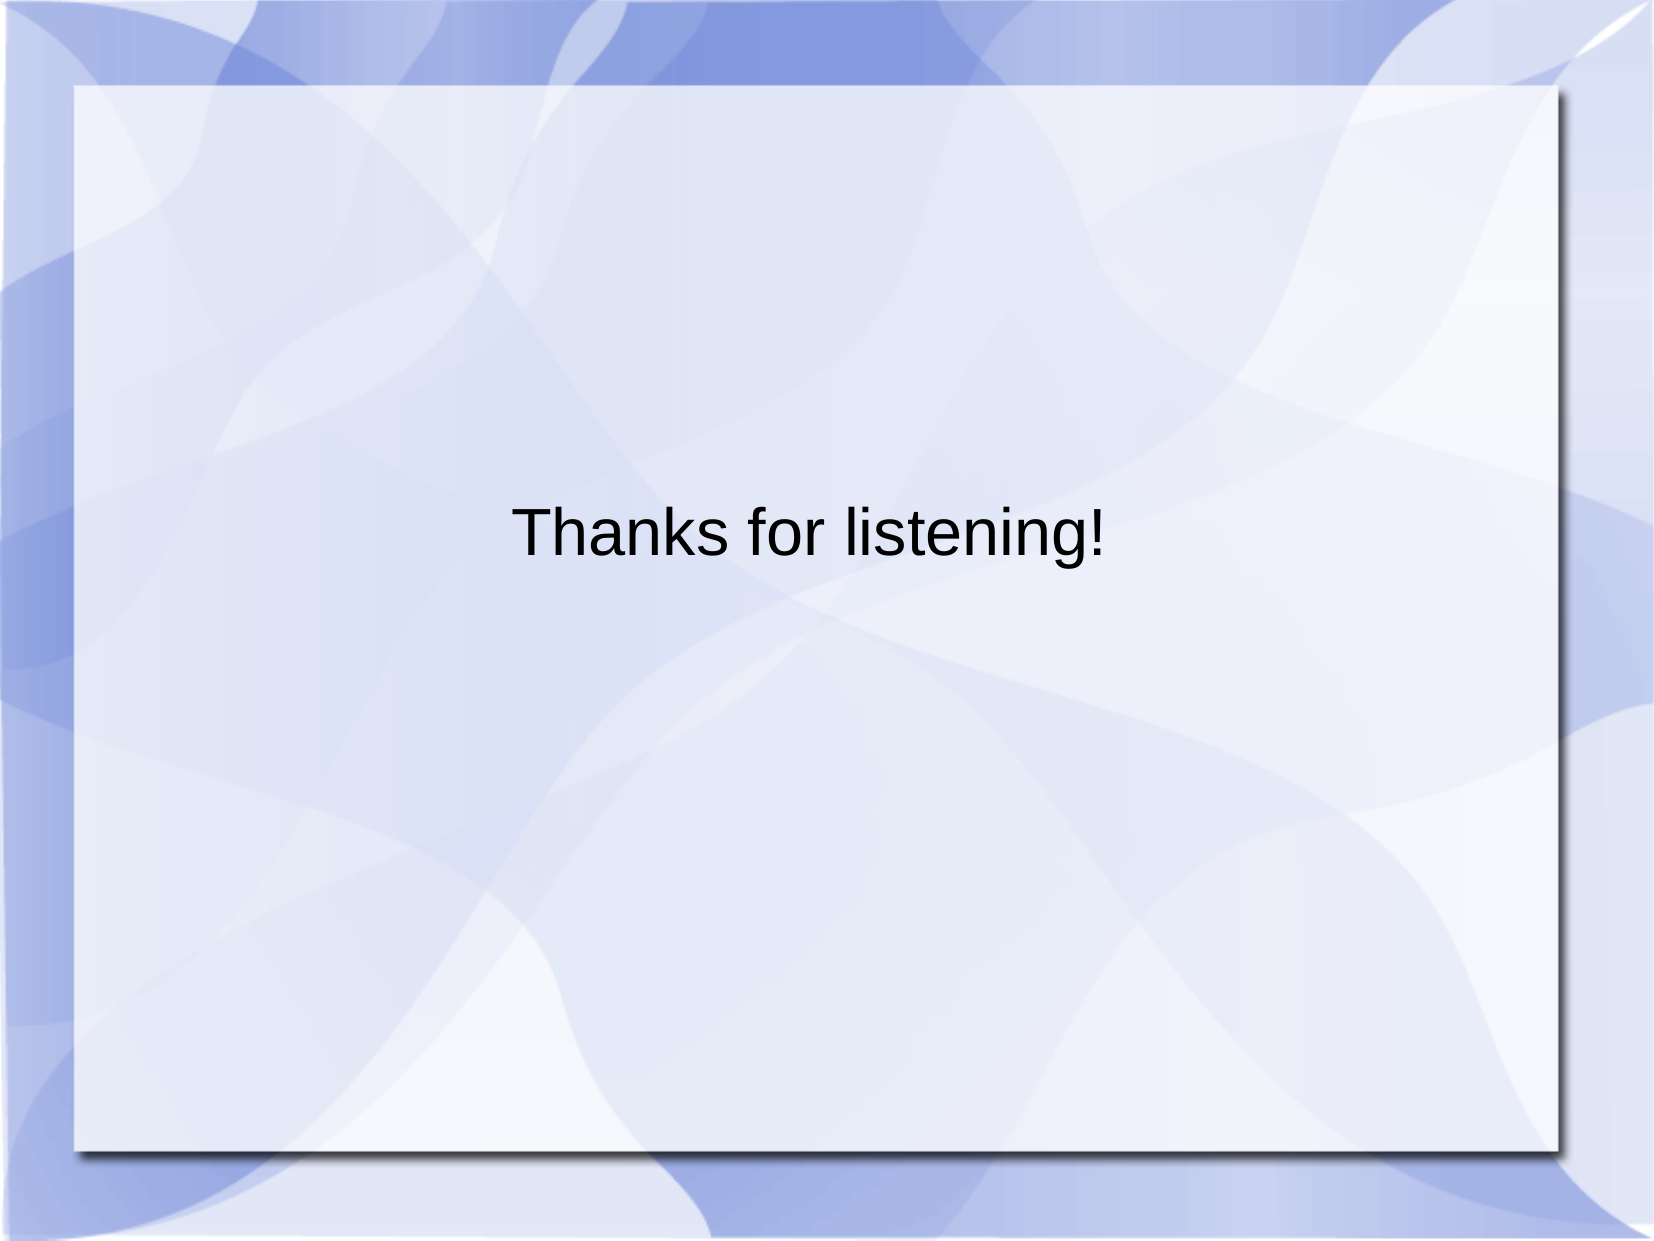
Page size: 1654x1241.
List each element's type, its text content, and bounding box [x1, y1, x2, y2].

subtitle Thanks for listening! [82, 98, 1536, 967]
picture [0, 0, 1654, 1241]
